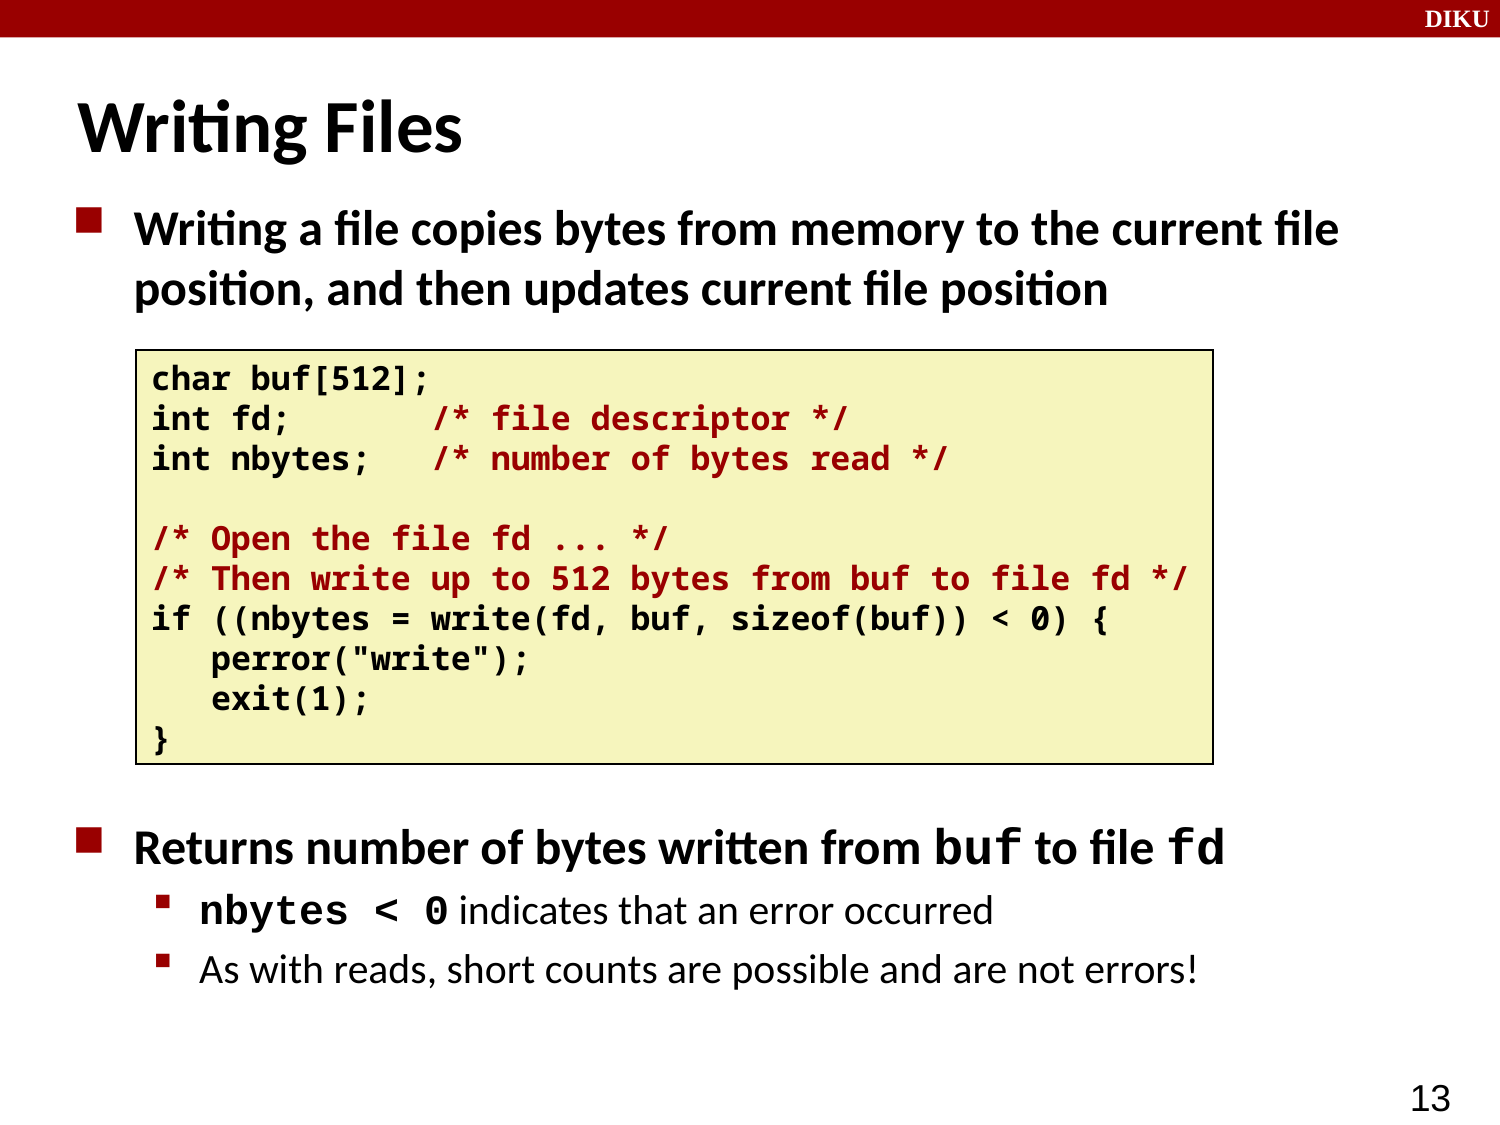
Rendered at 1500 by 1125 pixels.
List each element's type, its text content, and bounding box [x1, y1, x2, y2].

text_box Writing Files [62, 75, 1151, 169]
text_box Writing a file copies bytes from memory to the current file position, and then updates current file position Returns number of bytes written from buf to file fd nbytes < 0 indicates that an error occurred As with reads, short counts are possible and are not errors! [62, 187, 1465, 1100]
text_box char buf[512]; int fd; /* file descriptor */ int nbytes; /* number of bytes read */ /* Open the file fd ... */ /* Then write up to 512 bytes from buf to file fd */ if ((nbytes = write(fd, buf, sizeof(buf)) < 0) { perror("write"); exit(1); } [136, 350, 1214, 764]
